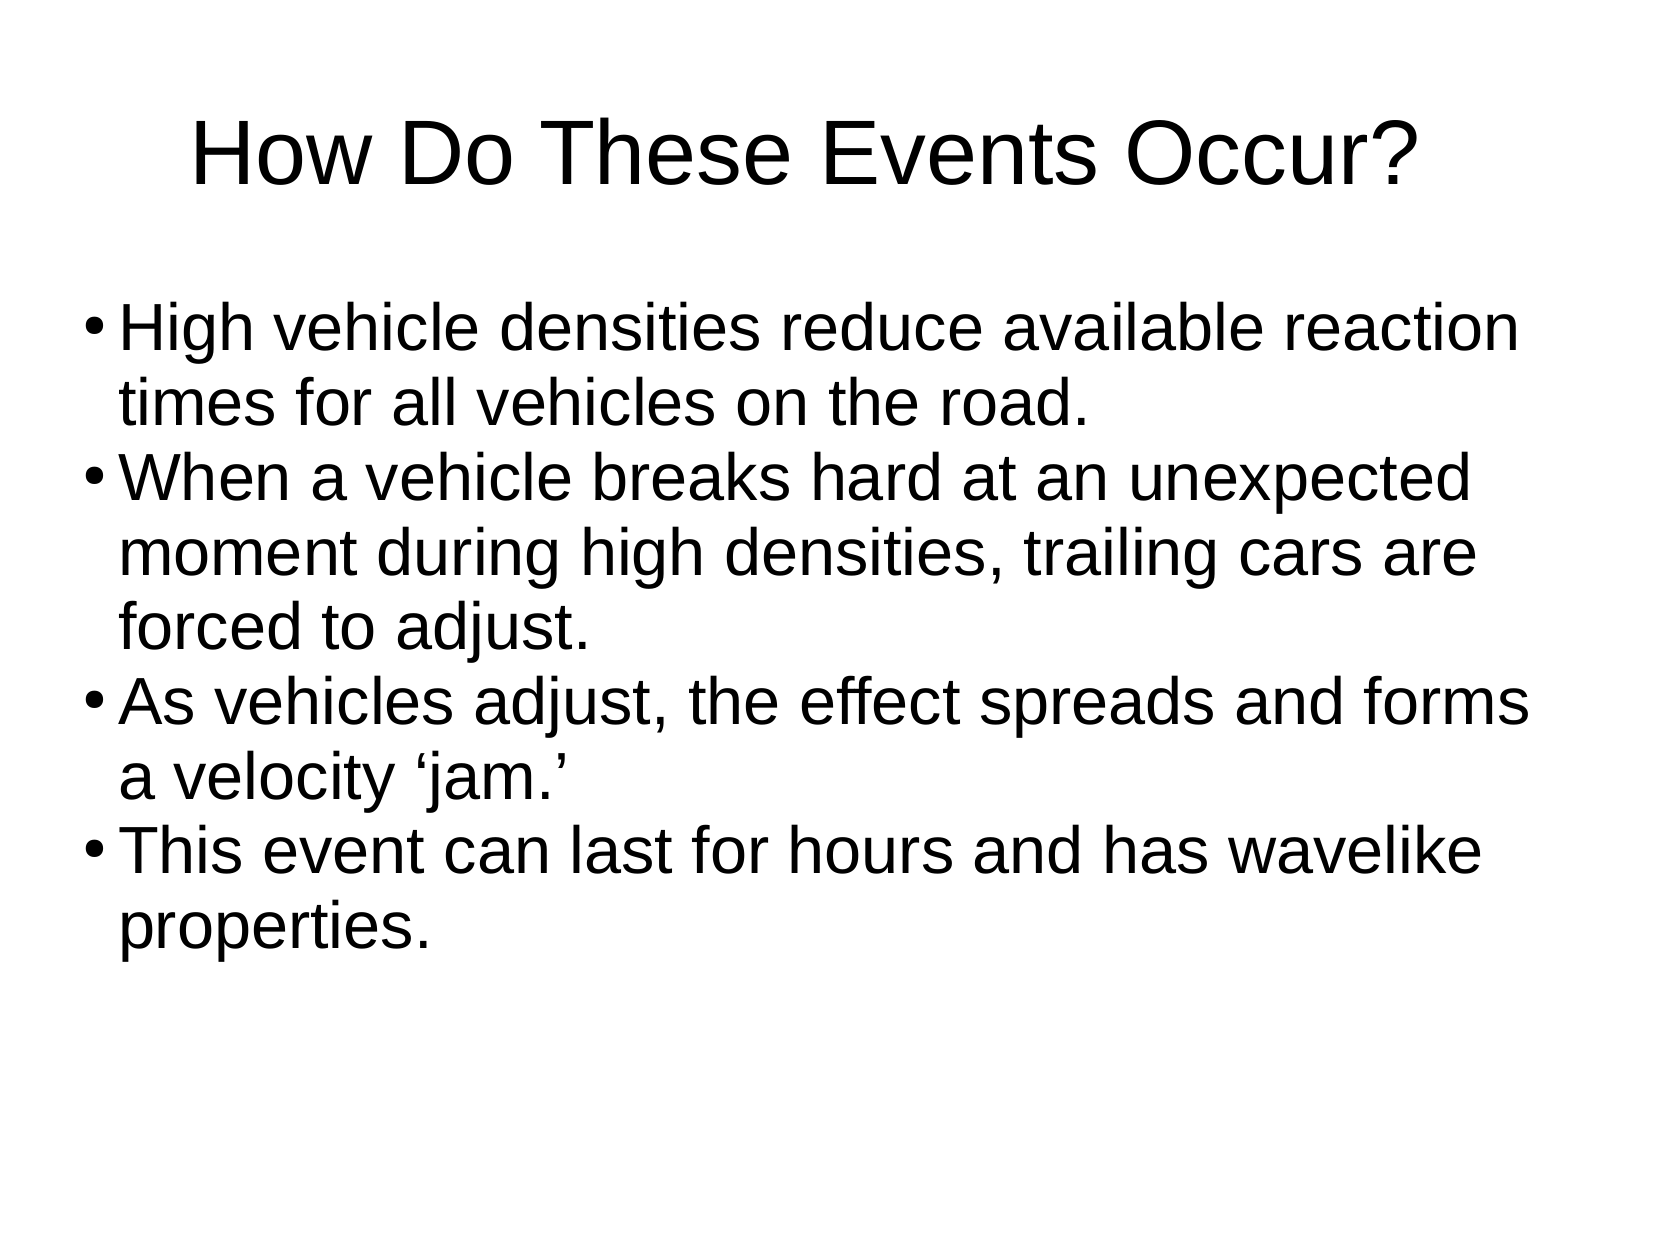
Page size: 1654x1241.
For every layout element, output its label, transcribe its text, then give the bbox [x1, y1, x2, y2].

title How Do These Events Occur? [82, 49, 1571, 257]
subtitle High vehicle densities reduce available reaction times for all vehicles on the road. When a vehicle breaks hard at an unexpected moment during high densities, trailing cars are forced to adjust. As vehicles adjust, the effect spreads and forms a velocity ‘jam.’ This event can last for hours and has wavelike properties. [82, 290, 1571, 1010]
